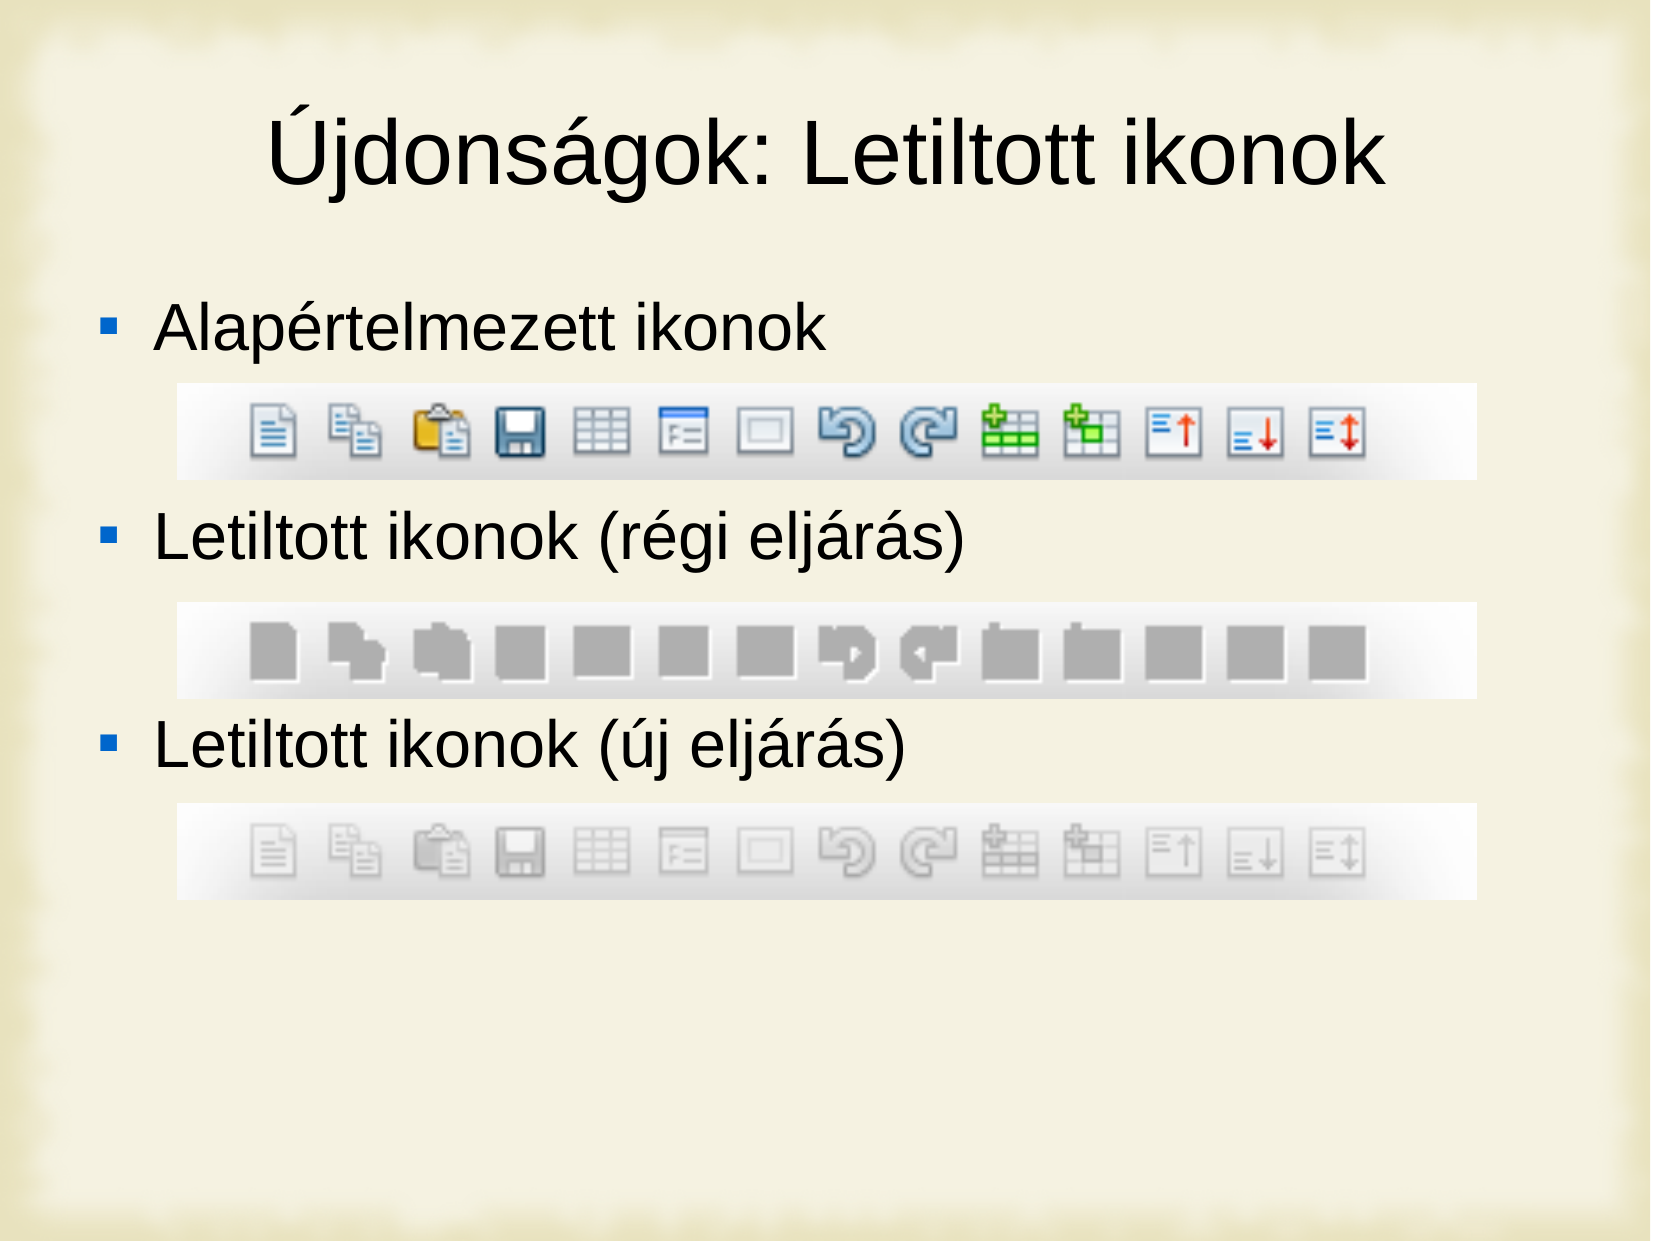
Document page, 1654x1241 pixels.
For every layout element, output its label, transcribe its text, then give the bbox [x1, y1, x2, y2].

picture [0, 0, 1651, 1241]
title Újdonságok: Letiltott ikonok [82, 56, 1571, 250]
list Alapértelmezett ikonok Letiltott ikonok (régi eljárás) Letiltott ikonok (új eljárás) [82, 290, 1571, 1109]
